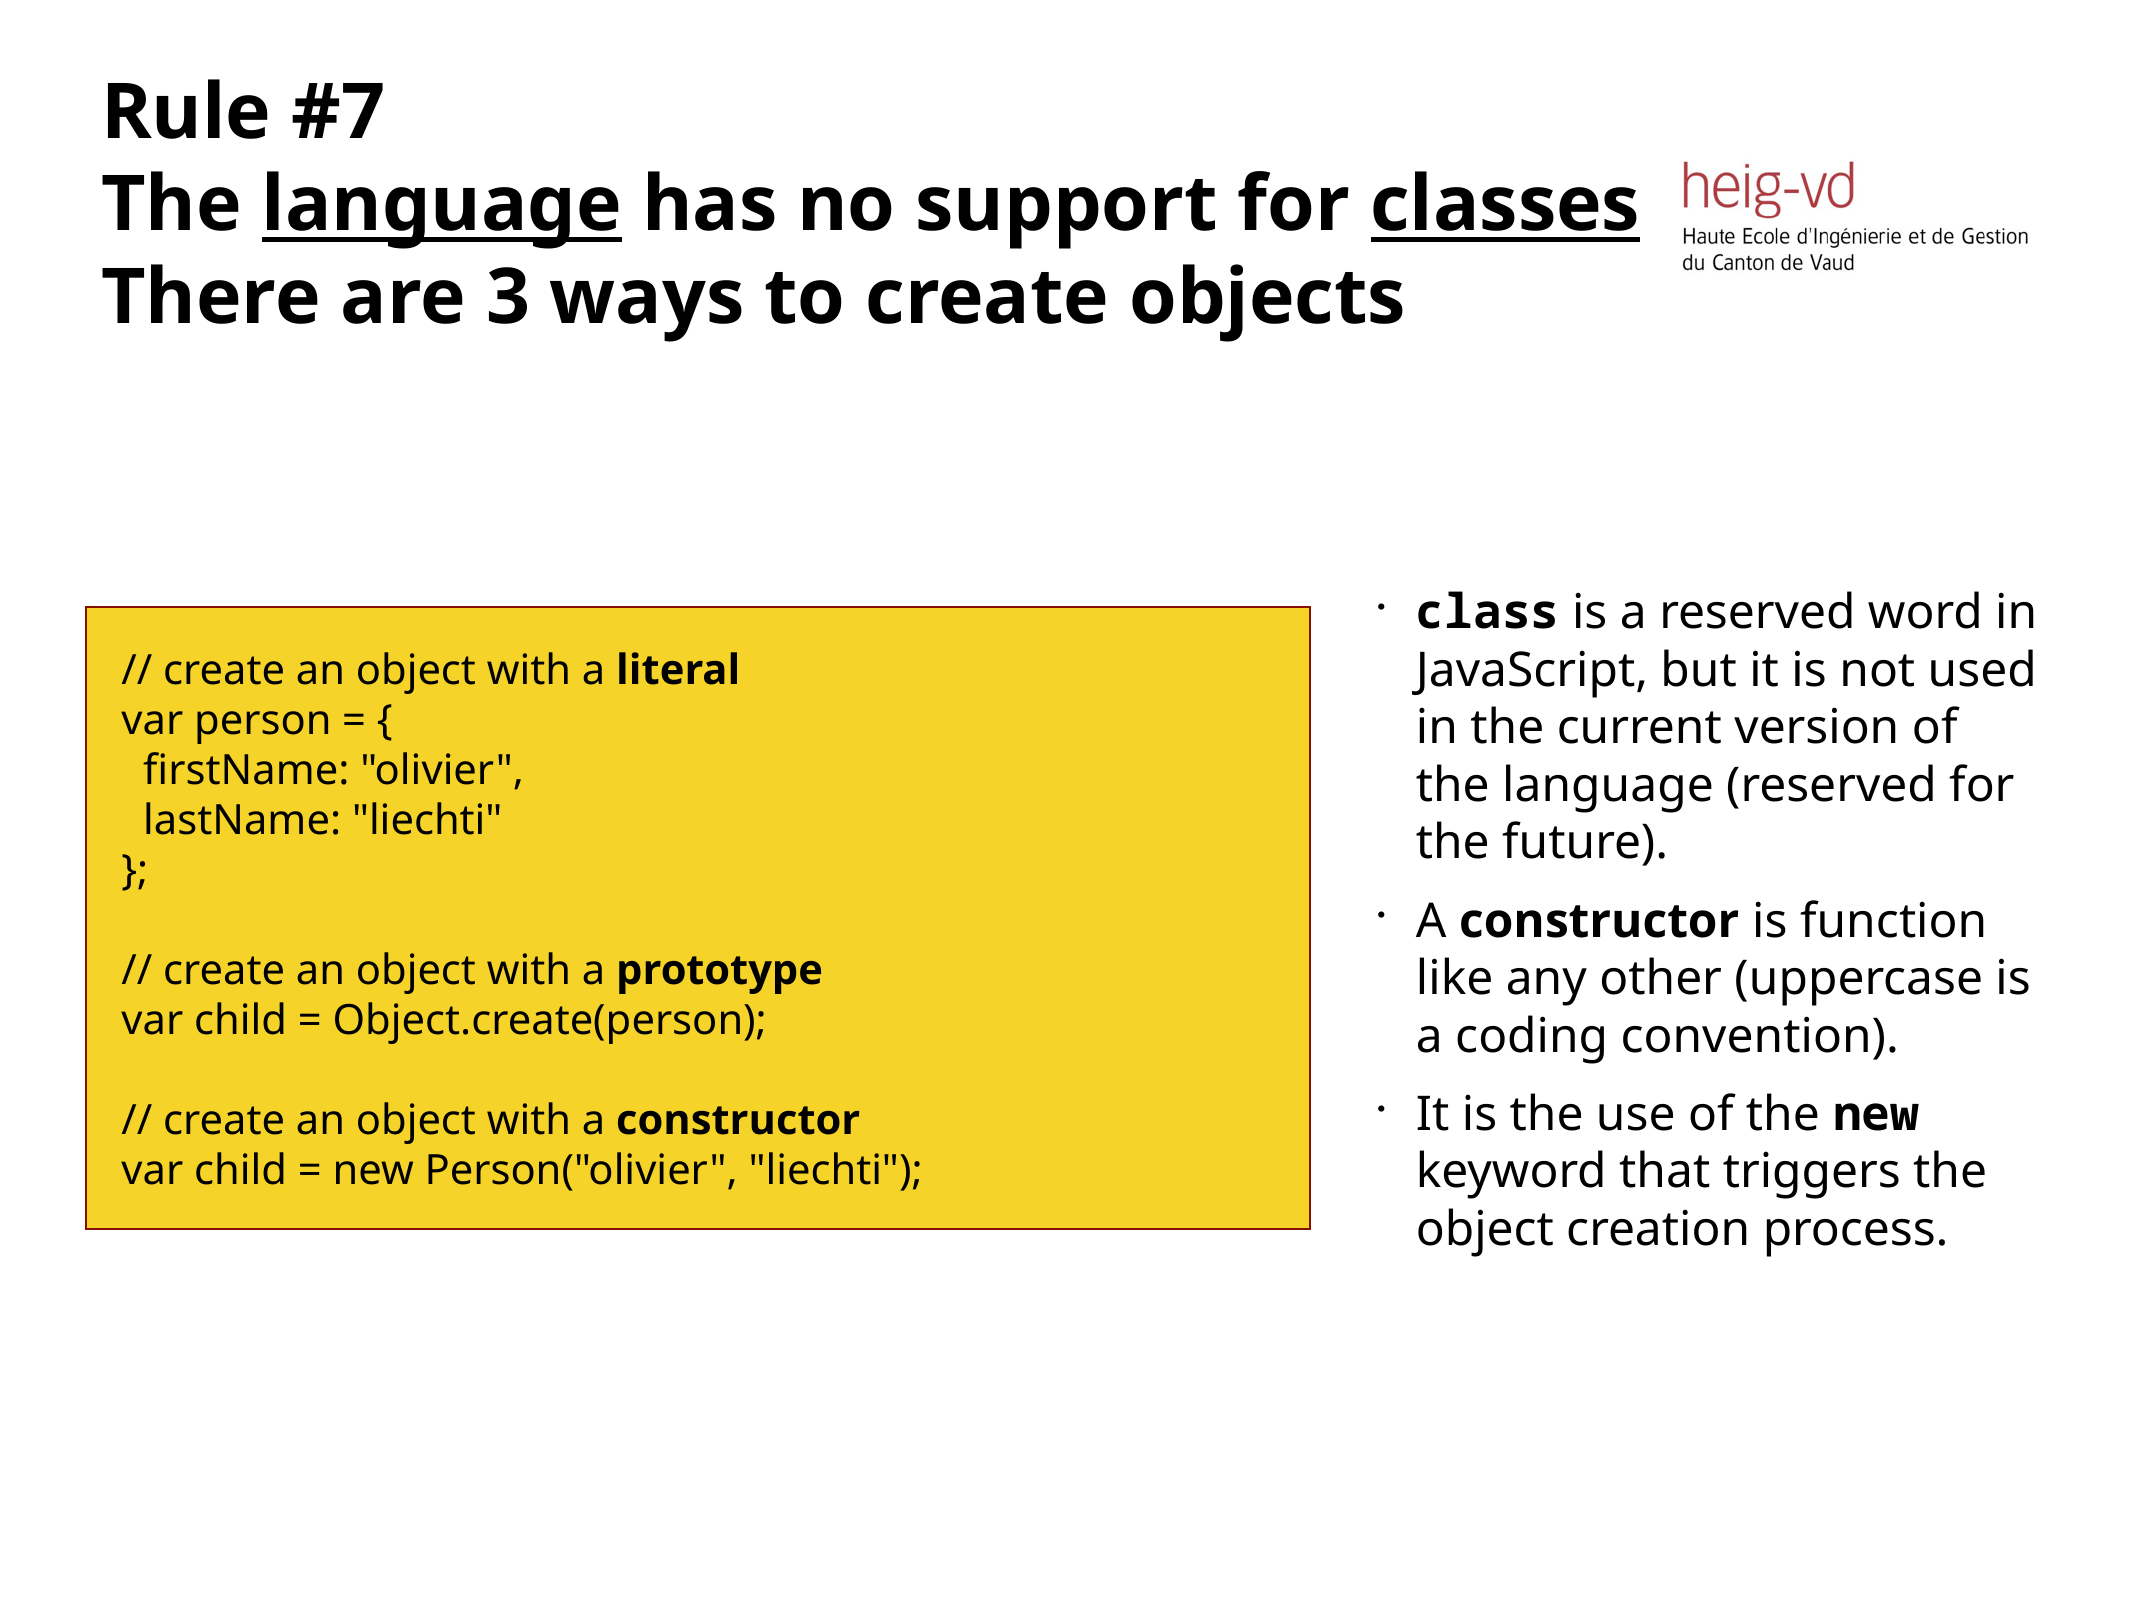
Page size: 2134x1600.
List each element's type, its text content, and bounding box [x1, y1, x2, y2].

text_box // create an object with a literal var person = { firstName: "olivier", lastName: "liechti" }; // create an object with a prototype var child = Object.create(person); // create an object with a constructor var child = new Person("olivier", "liechti"); [86, 607, 1310, 1229]
text_box class is a reserved word in JavaScript, but it is not used in the current version of the language (reserved for the future). A constructor is function like any other (uppercase is a coding convention). It is the use of the new keyword that triggers the object creation process. [1368, 572, 2049, 1264]
text_box Rule #7 The language has no support for classes There are 3 ways to create objects [92, 52, 1649, 348]
picture [1672, 149, 2036, 284]
